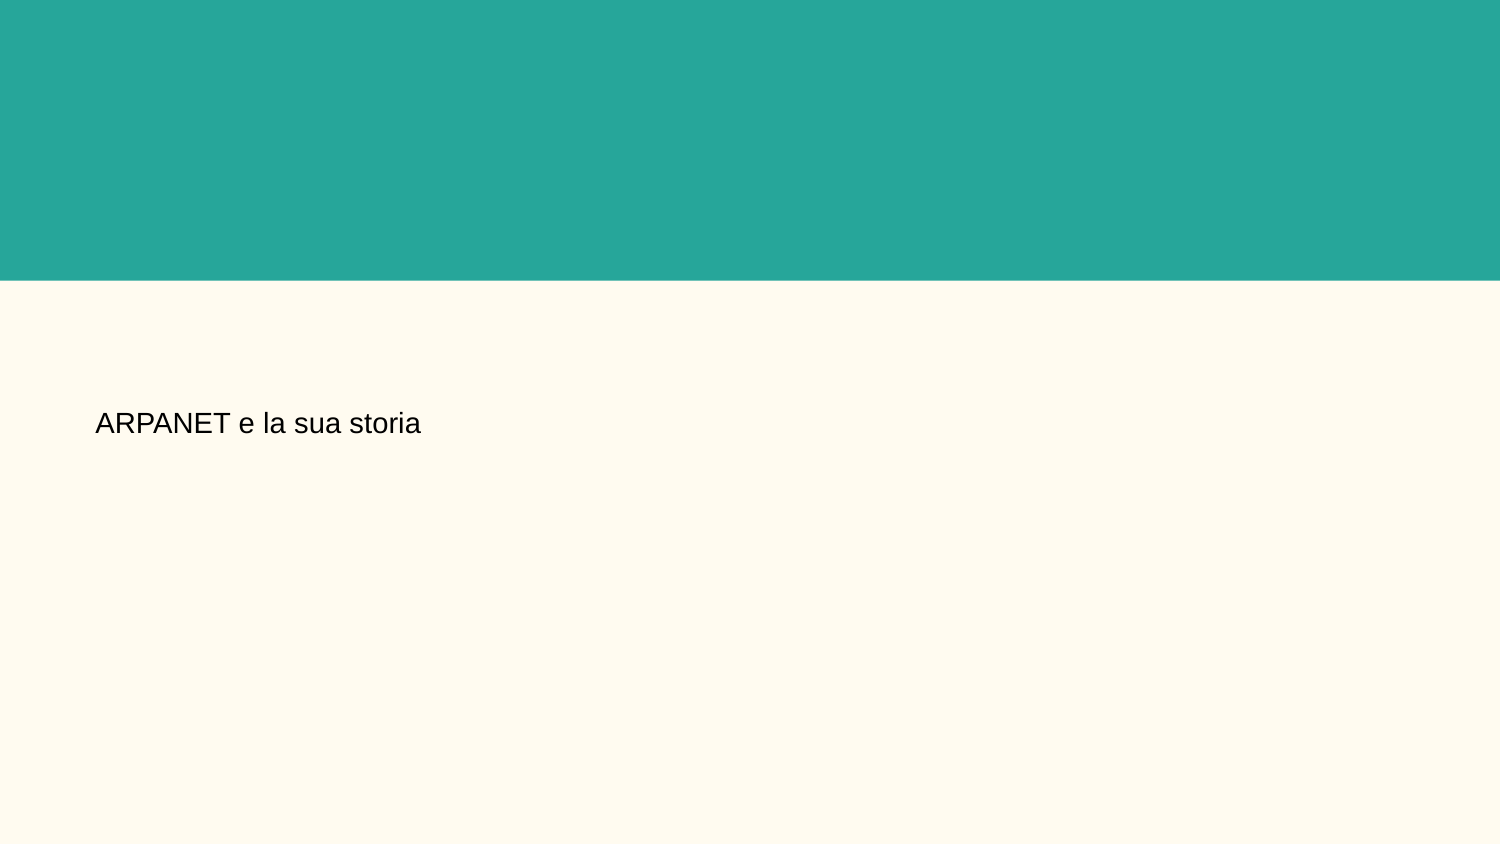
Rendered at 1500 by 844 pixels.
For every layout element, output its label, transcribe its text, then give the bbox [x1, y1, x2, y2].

title ARPANET e la sua storia [80, 86, 1000, 758]
